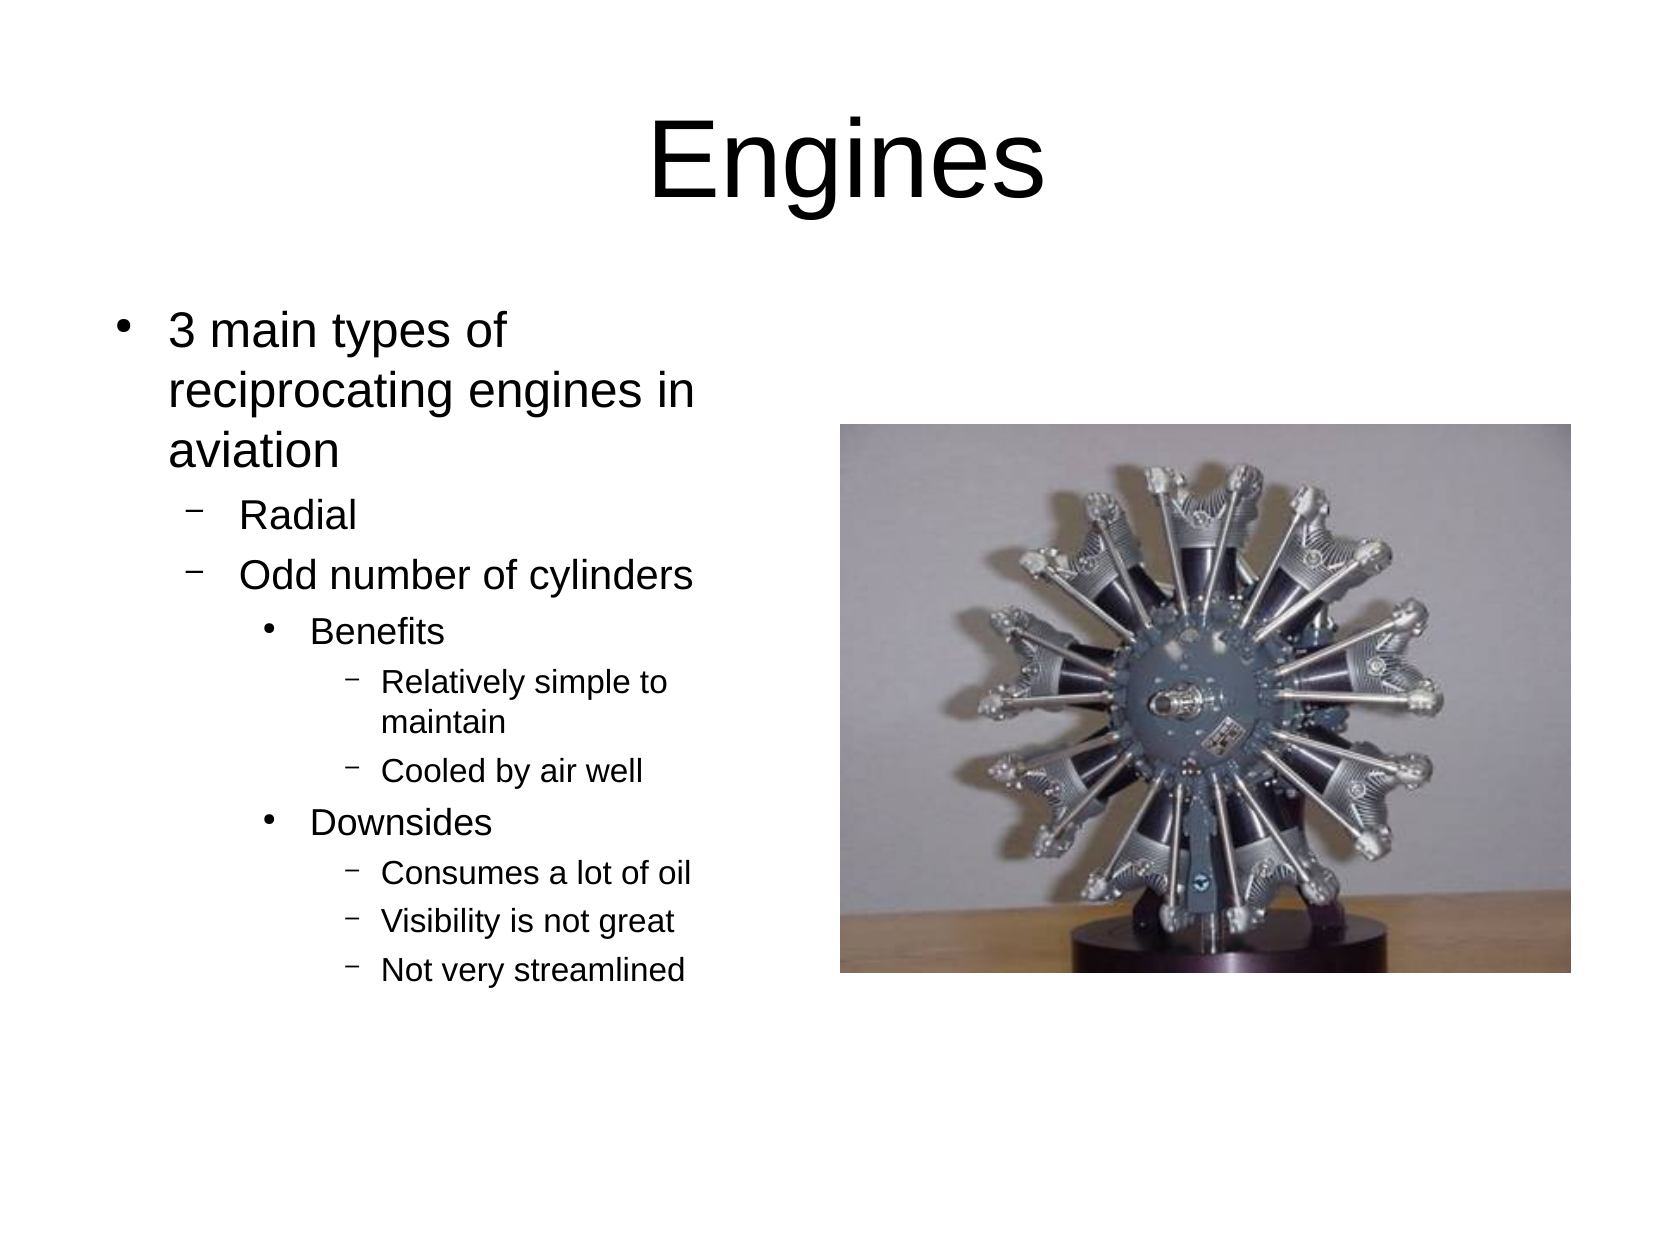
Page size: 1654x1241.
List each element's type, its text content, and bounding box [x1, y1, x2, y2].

list 3 main types of reciprocating engines in aviation Radial Odd number of cylinders Benefits Relatively simple to maintain Cooled by air well Downsides Consumes a lot of oil Visibility is not great Not very streamlined [82, 289, 762, 1188]
picture [840, 424, 1571, 973]
title Engines [82, 49, 1571, 257]
